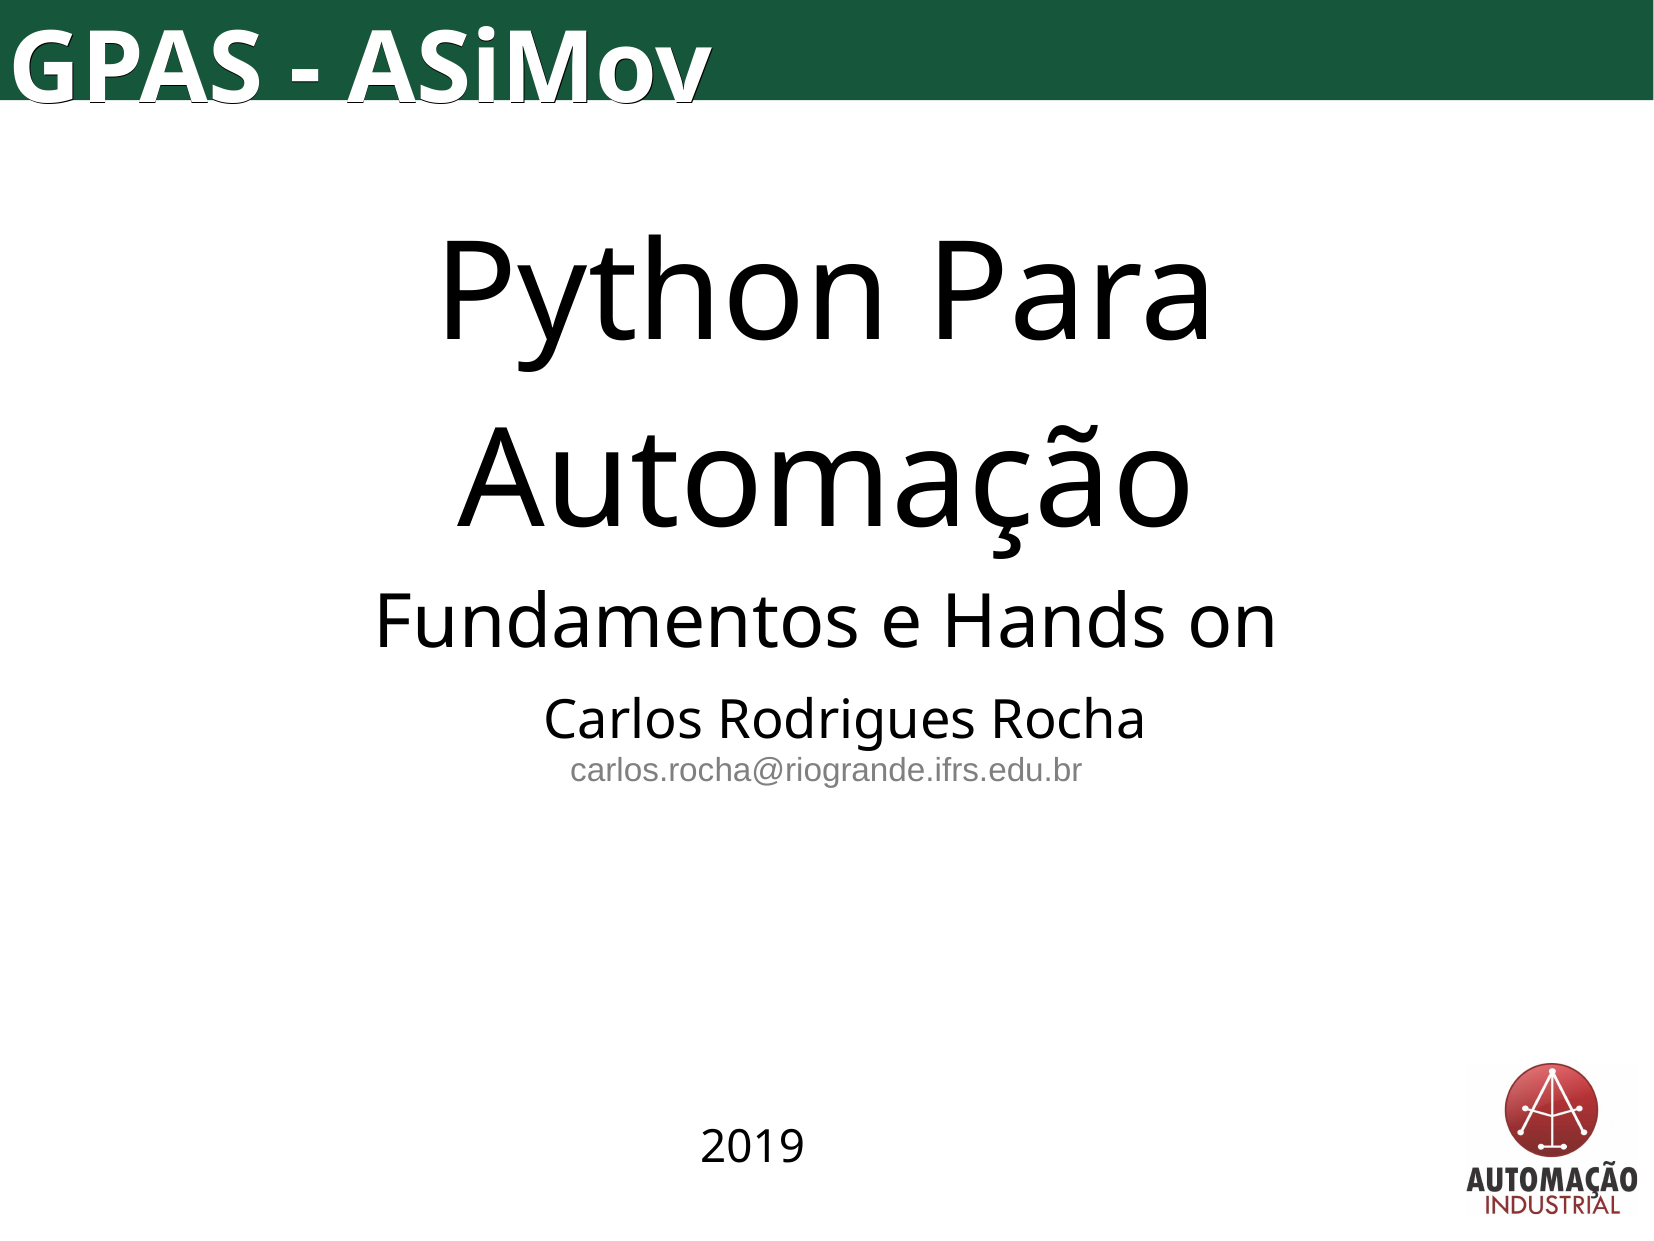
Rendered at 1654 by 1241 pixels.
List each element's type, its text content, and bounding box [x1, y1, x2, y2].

text_box Carlos Rodrigues Rocha [528, 673, 1152, 750]
text_box 2019 [685, 1105, 969, 1173]
subtitle Python Para Automação Fundamentos e Hands on [321, 234, 1333, 628]
text_box [1182, 0, 1654, 101]
text_box GPAS - ASiMov [0, 0, 1182, 129]
text_box carlos.rocha@riogrande.ifrs.edu.br [555, 744, 1099, 797]
picture [1465, 1062, 1638, 1215]
